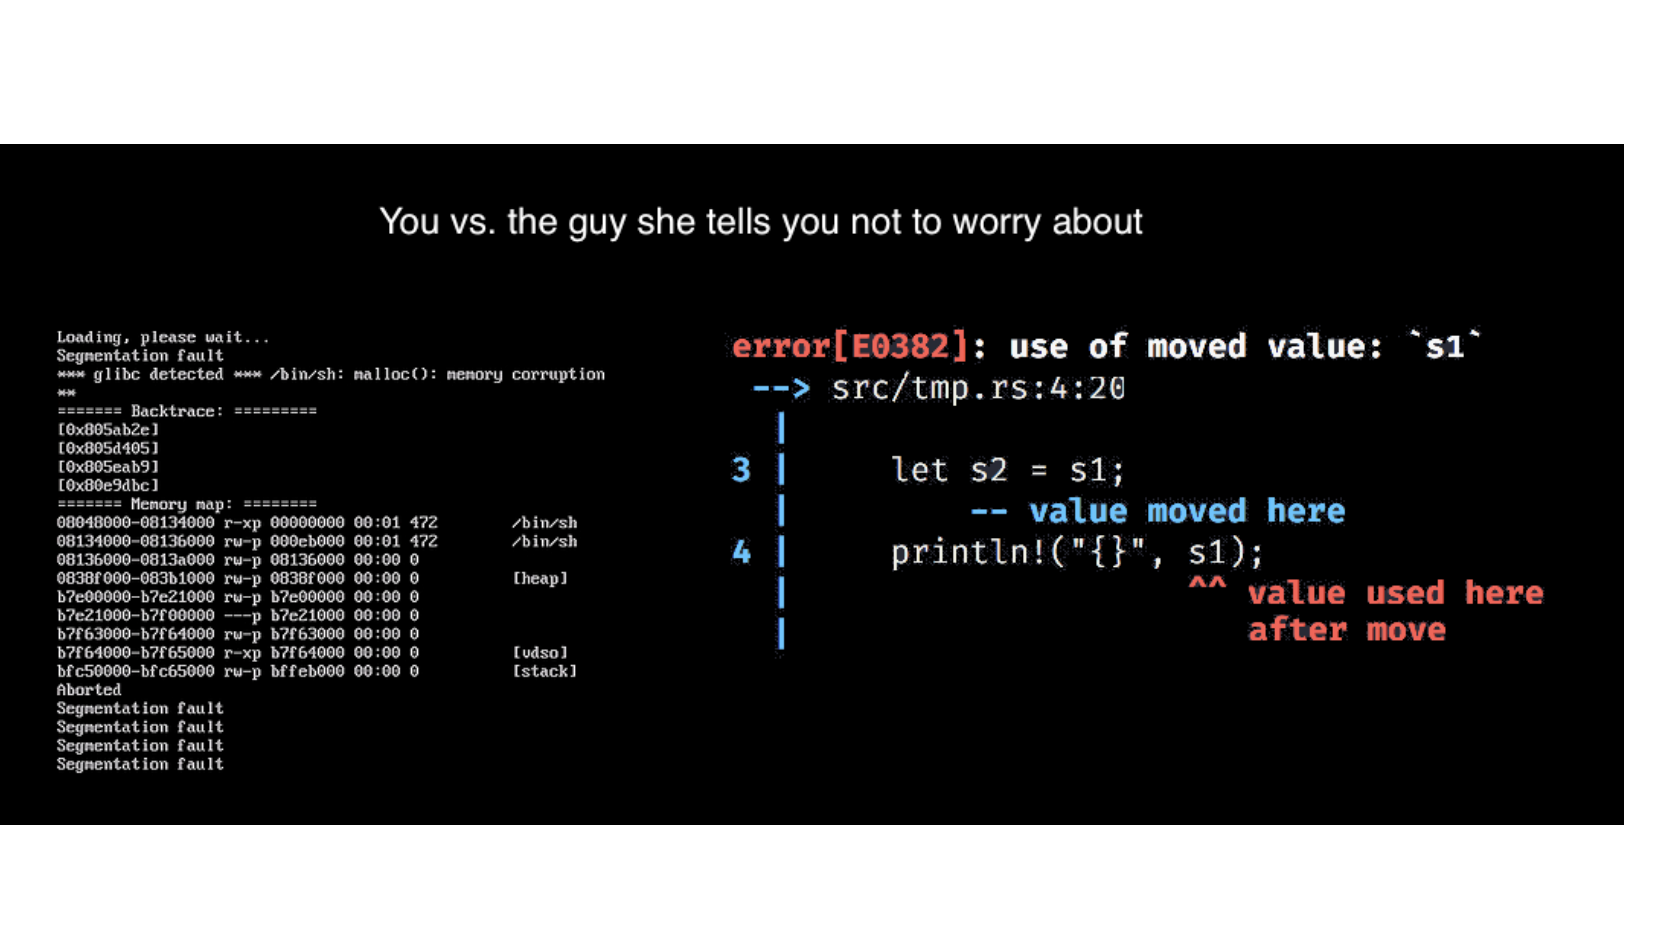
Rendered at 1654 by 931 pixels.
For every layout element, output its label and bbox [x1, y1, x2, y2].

picture [0, 144, 1624, 826]
